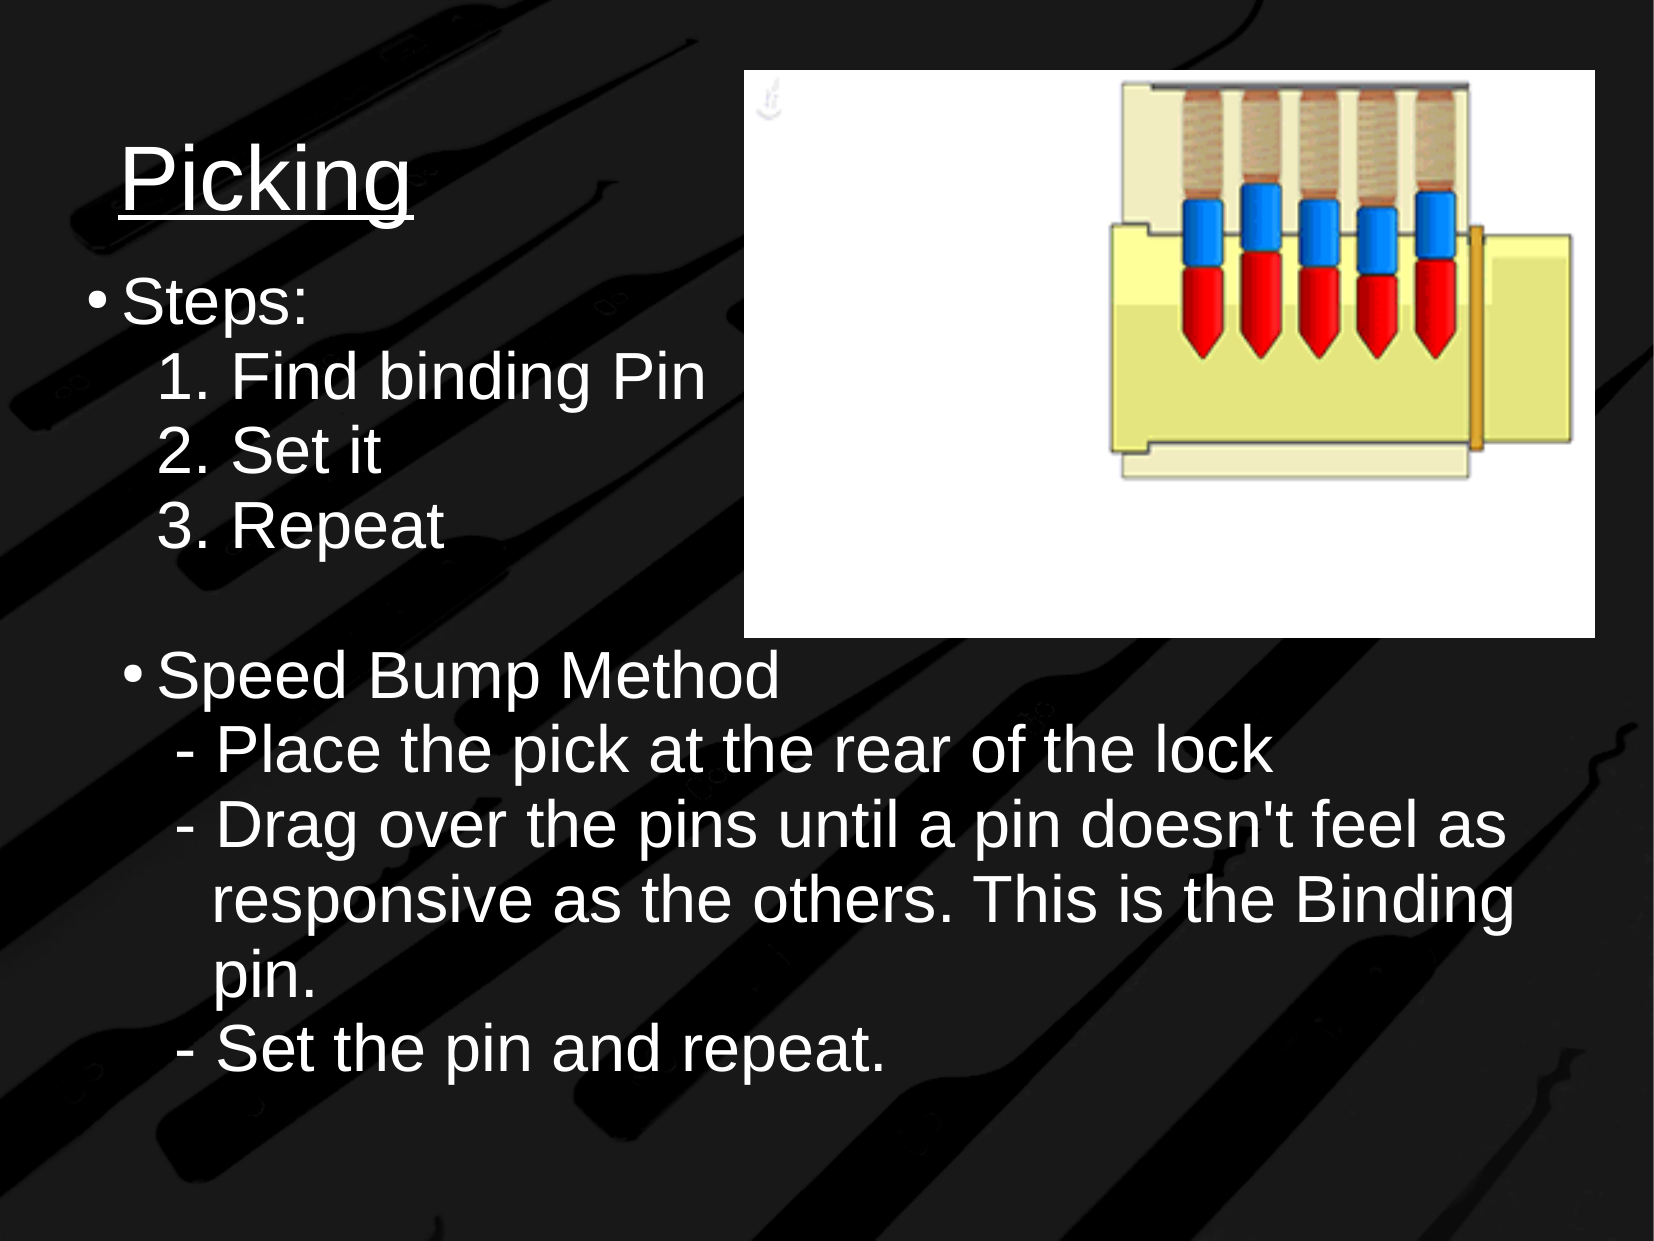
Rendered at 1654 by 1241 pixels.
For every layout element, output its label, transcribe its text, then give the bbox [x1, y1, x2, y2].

text_box Steps: 1. Find binding Pin 2. Set it 3. Repeat Speed Bump Method - Place the pick at the rear of the lock - Drag over the pins until a pin doesn't feel as responsive as the others. This is the Binding pin. - Set the pin and repeat. [70, 256, 1619, 1170]
picture [0, 0, 1654, 1241]
title Picking [82, 49, 1571, 256]
